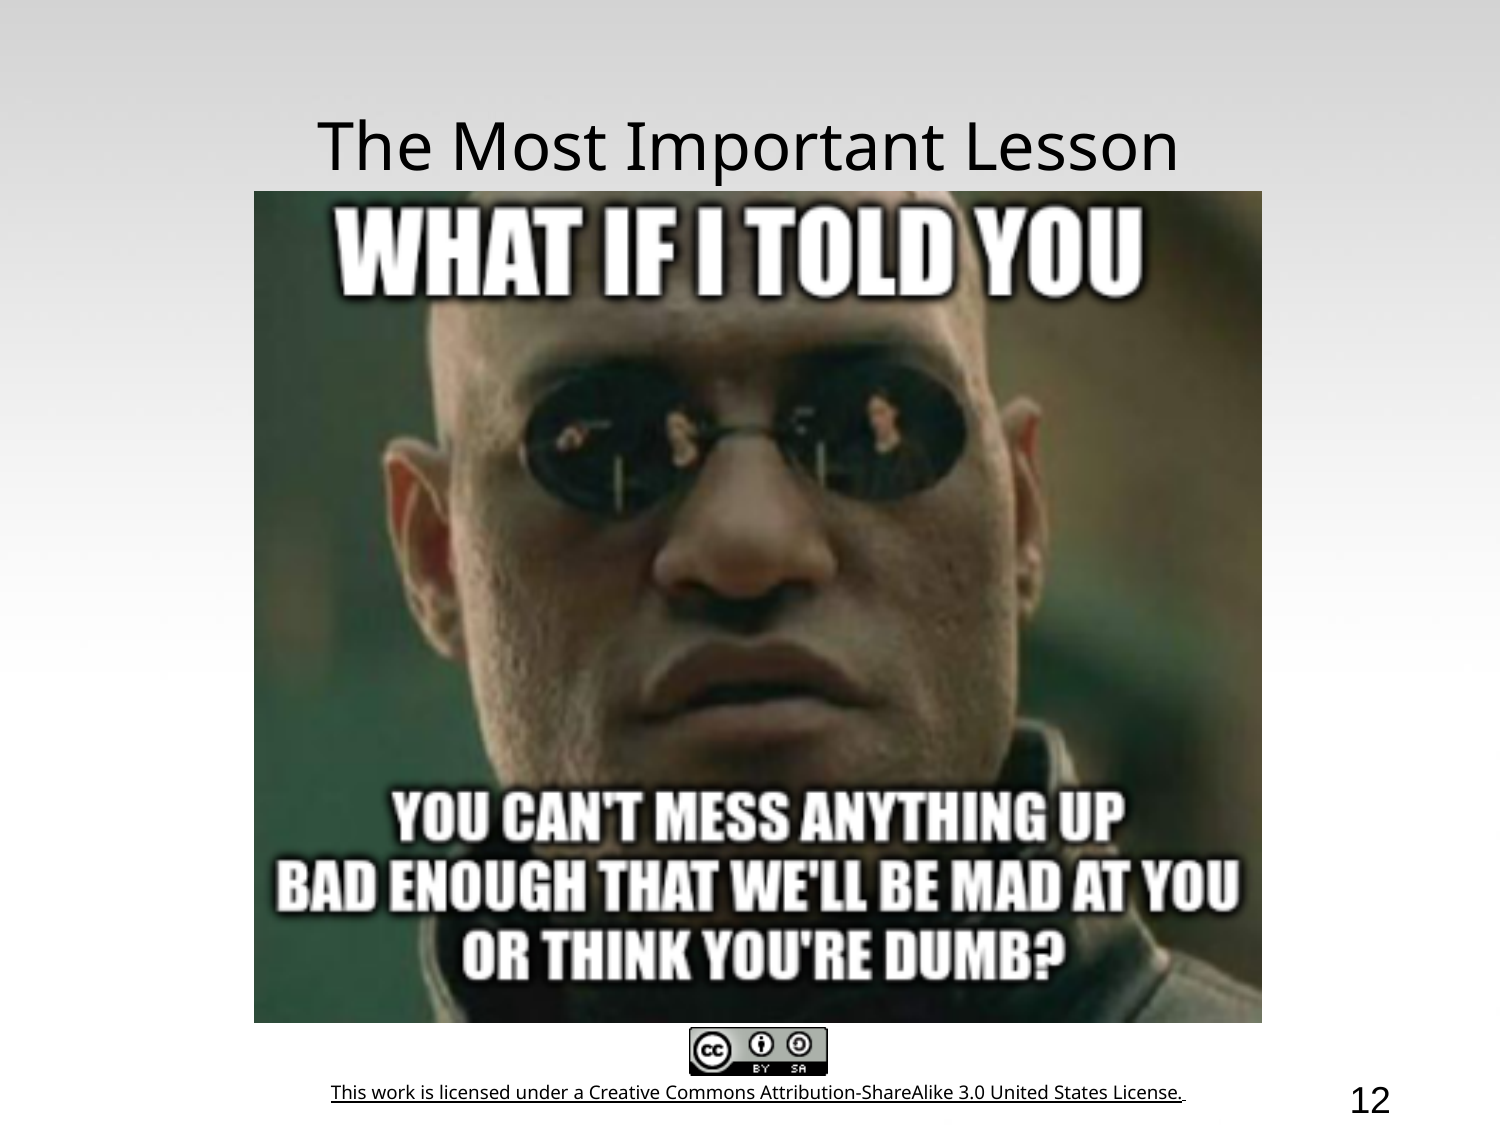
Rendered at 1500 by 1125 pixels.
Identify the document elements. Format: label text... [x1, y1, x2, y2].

title The Most Important Lesson [112, 49, 1388, 238]
picture [0, 0, 1500, 1125]
